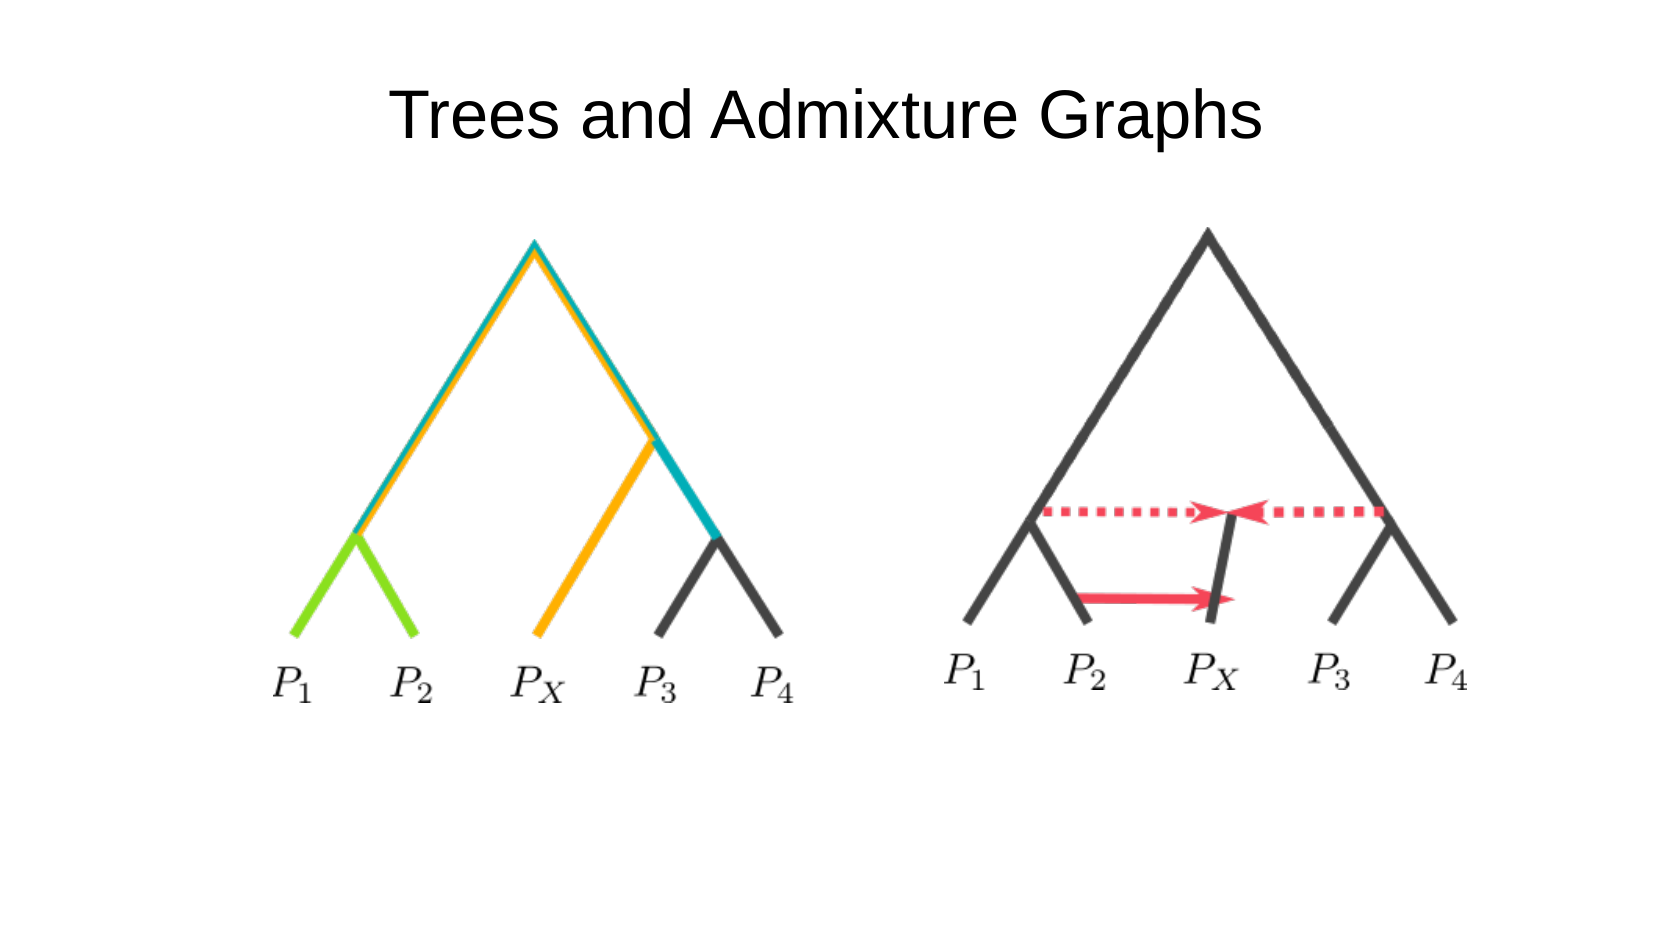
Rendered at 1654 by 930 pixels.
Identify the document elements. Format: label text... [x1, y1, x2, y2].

title Trees and Admixture Graphs [82, 36, 1571, 193]
picture [273, 239, 795, 703]
picture [944, 227, 1467, 690]
